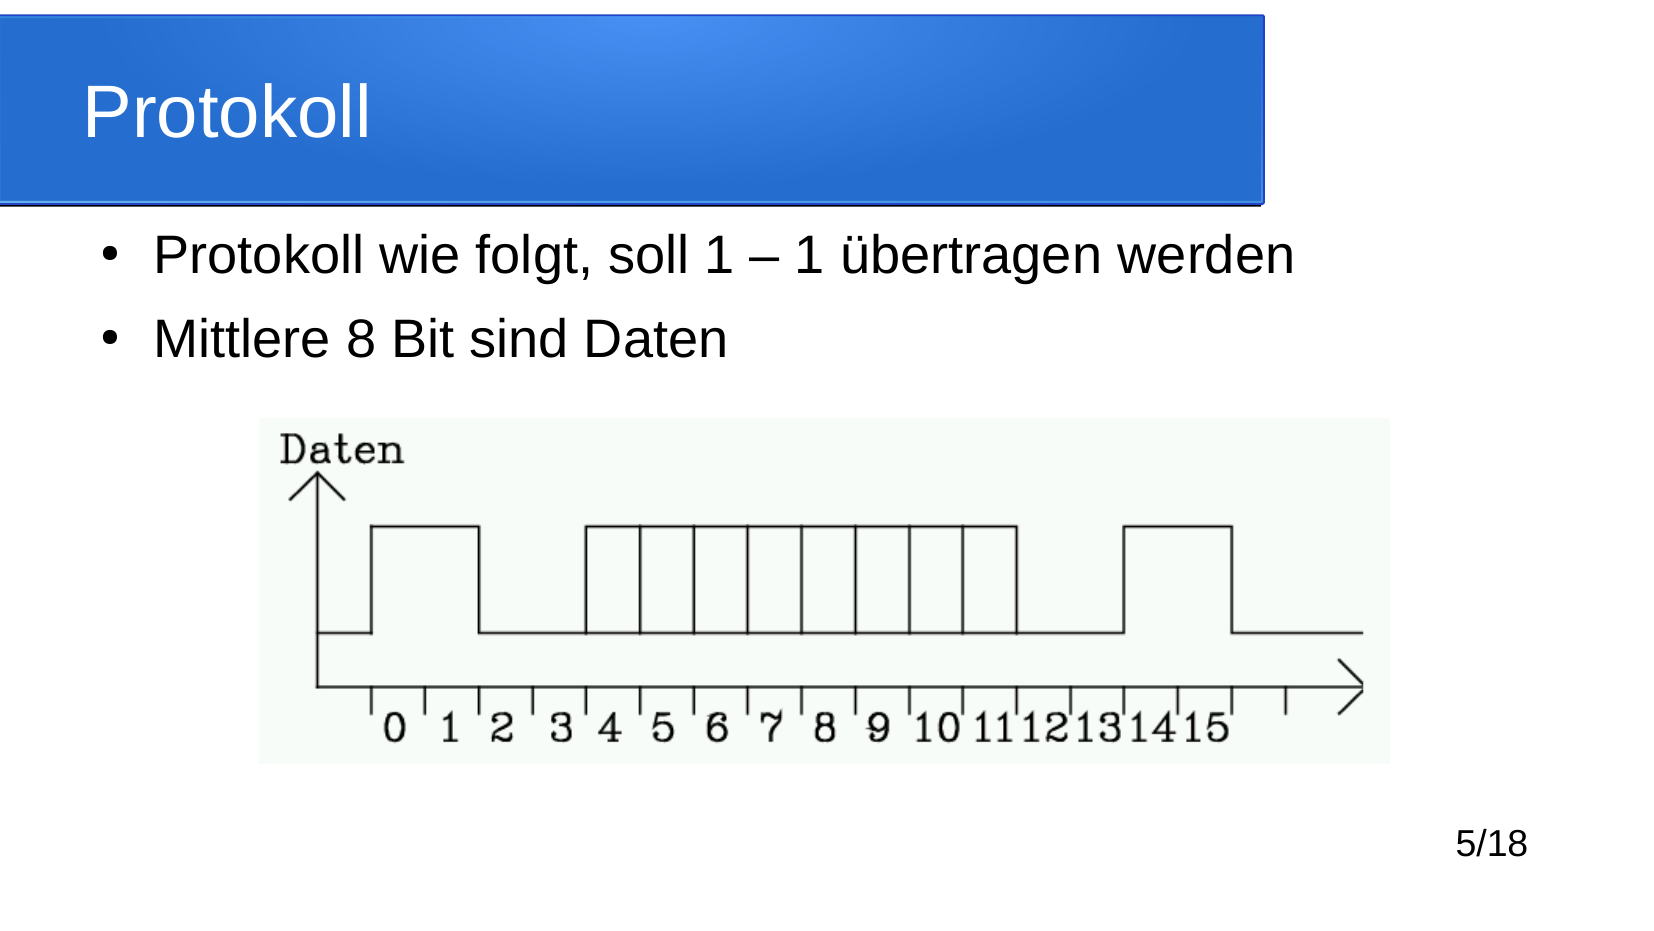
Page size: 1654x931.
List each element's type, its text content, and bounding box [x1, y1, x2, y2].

title Protokoll [82, 35, 1235, 189]
text_box 5/18 [1440, 814, 1630, 874]
picture [259, 418, 1390, 764]
list Protokoll wie folgt, soll 1 – 1 übertragen werden Mittlere 8 Bit sind Daten [82, 224, 1571, 764]
